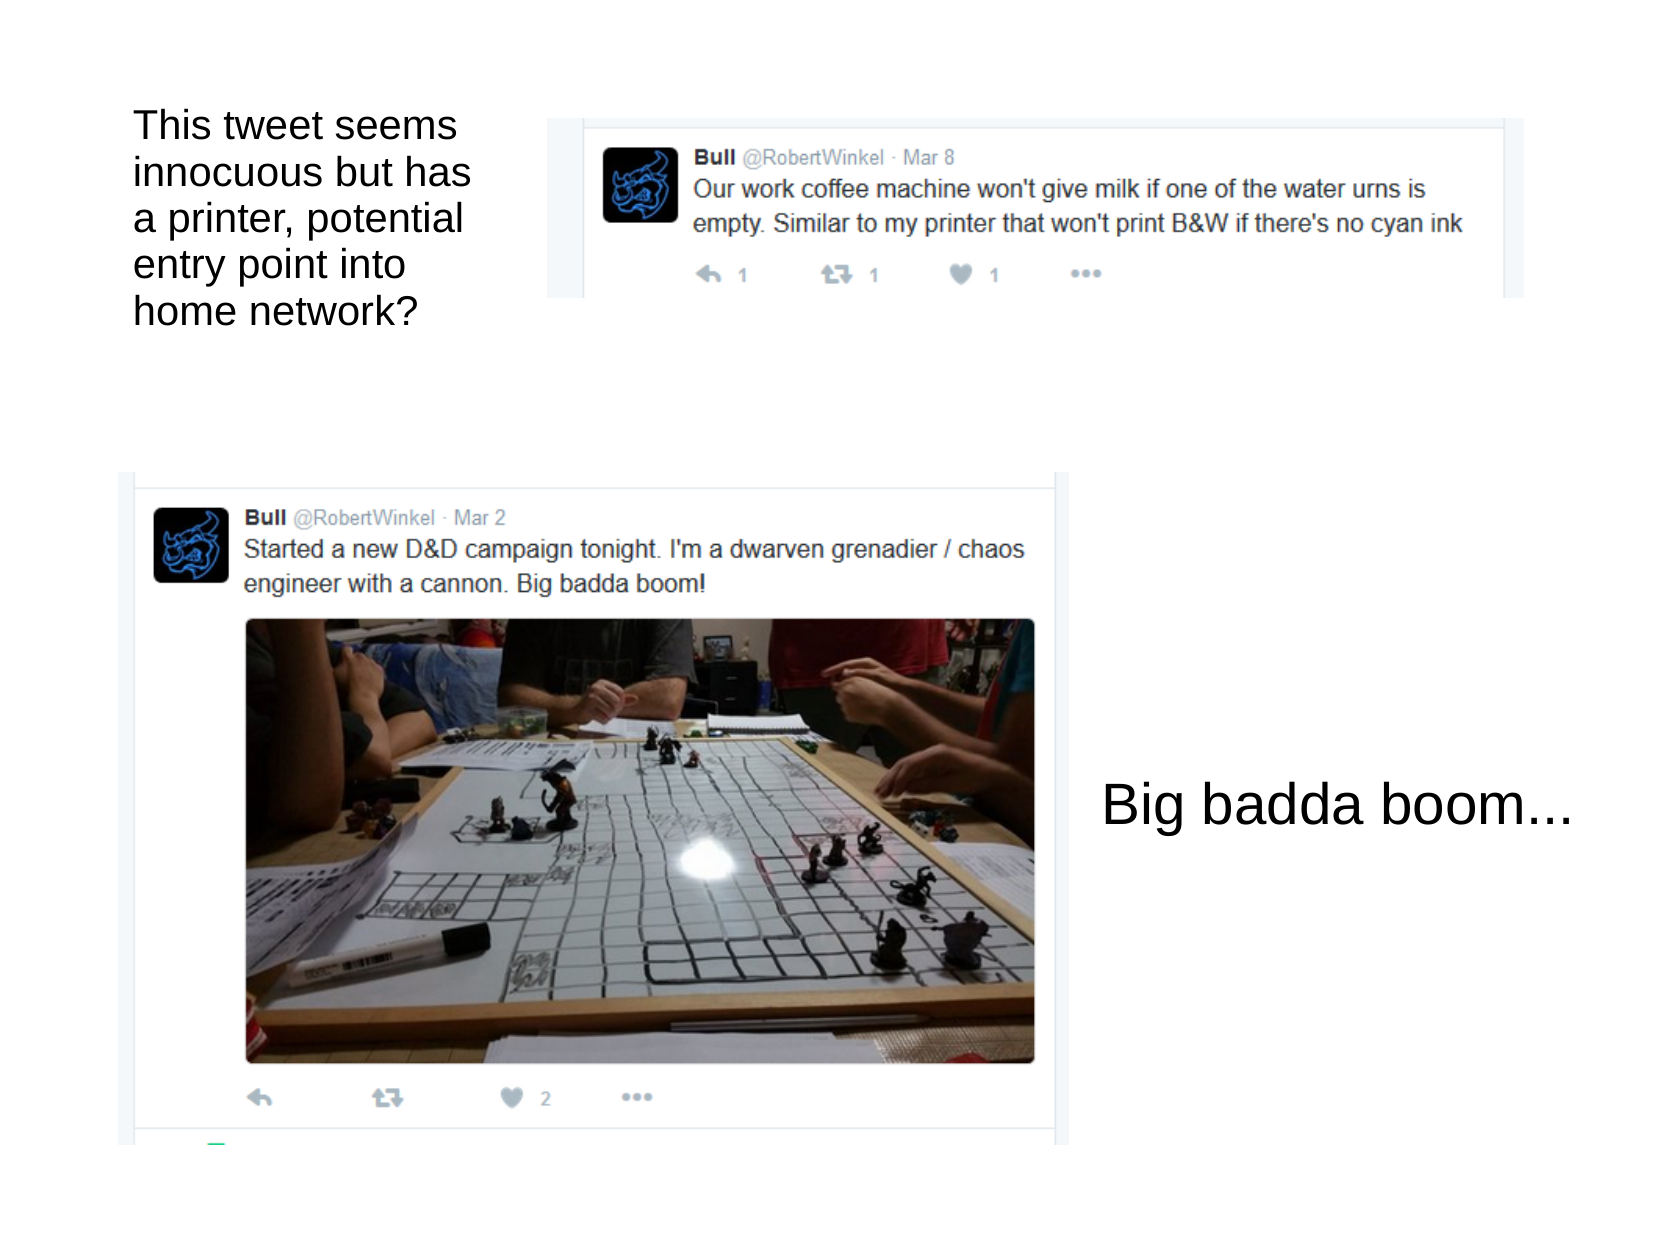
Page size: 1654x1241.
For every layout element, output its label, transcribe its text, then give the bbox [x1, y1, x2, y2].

picture [118, 472, 1069, 1145]
text_box This tweet seems innocuous but has a printer, potential entry point into home network? [118, 94, 497, 390]
text_box Big badda boom... [1086, 764, 1595, 910]
picture [547, 118, 1524, 298]
